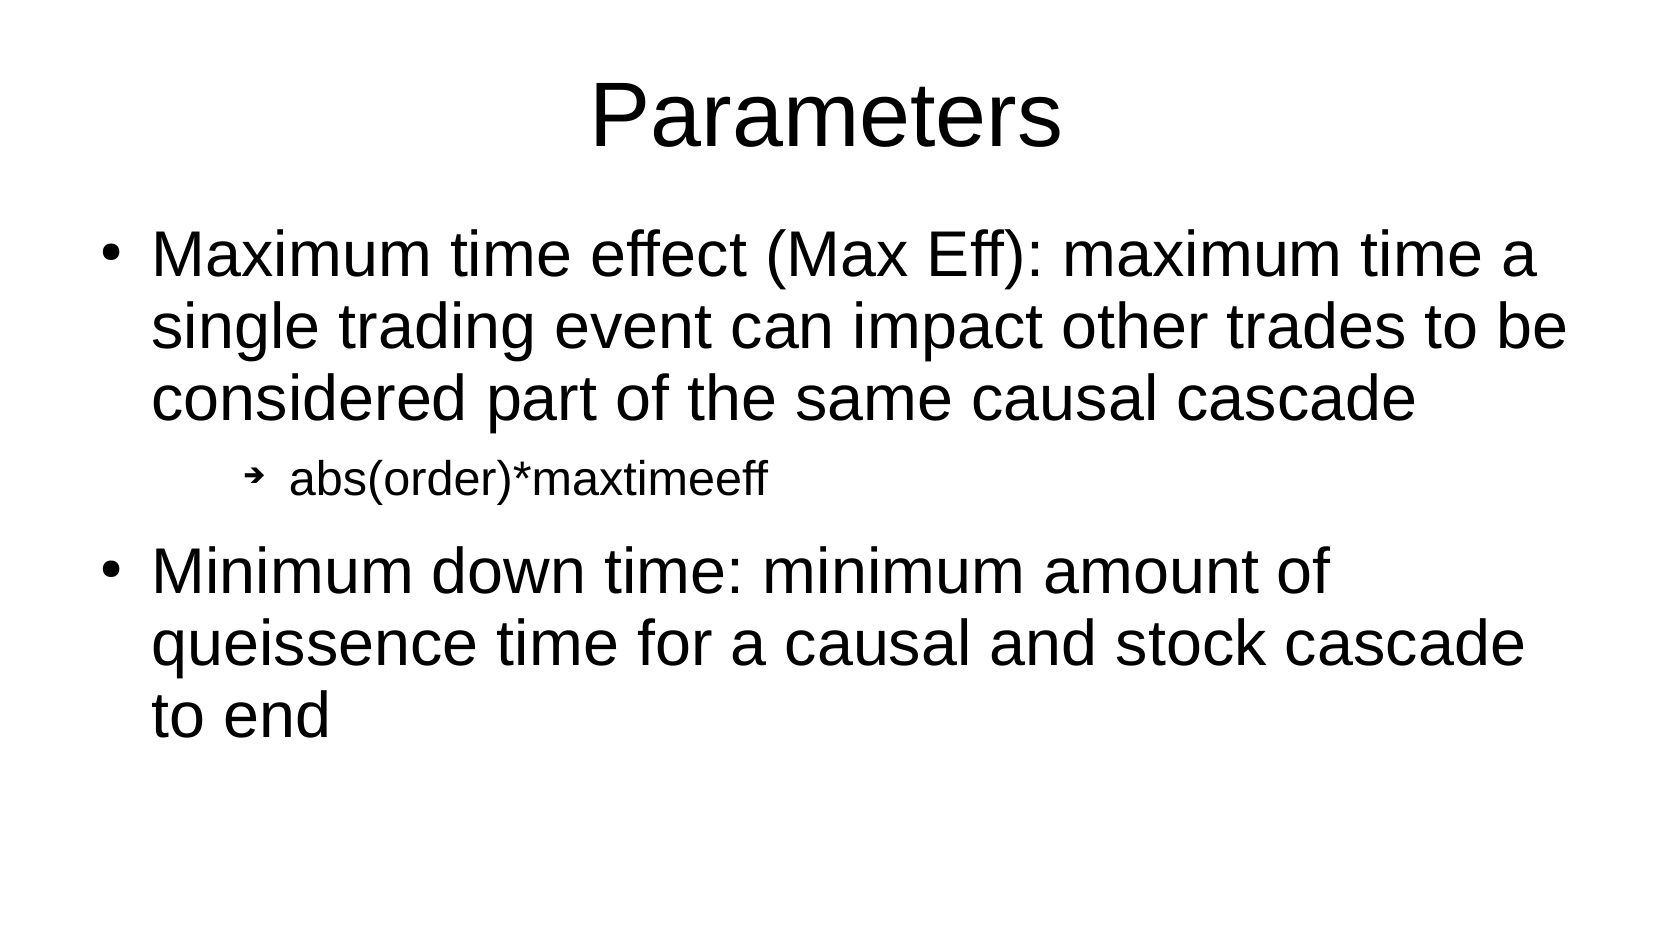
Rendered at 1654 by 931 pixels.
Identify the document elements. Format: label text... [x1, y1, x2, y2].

title Parameters [82, 37, 1571, 193]
list Maximum time effect (Max Eff): maximum time a single trading event can impact other trades to be considered part of the same causal cascade abs(order)*maxtimeeff Minimum down time: minimum amount of queissence time for a causal and stock cascade to end [82, 217, 1571, 758]
